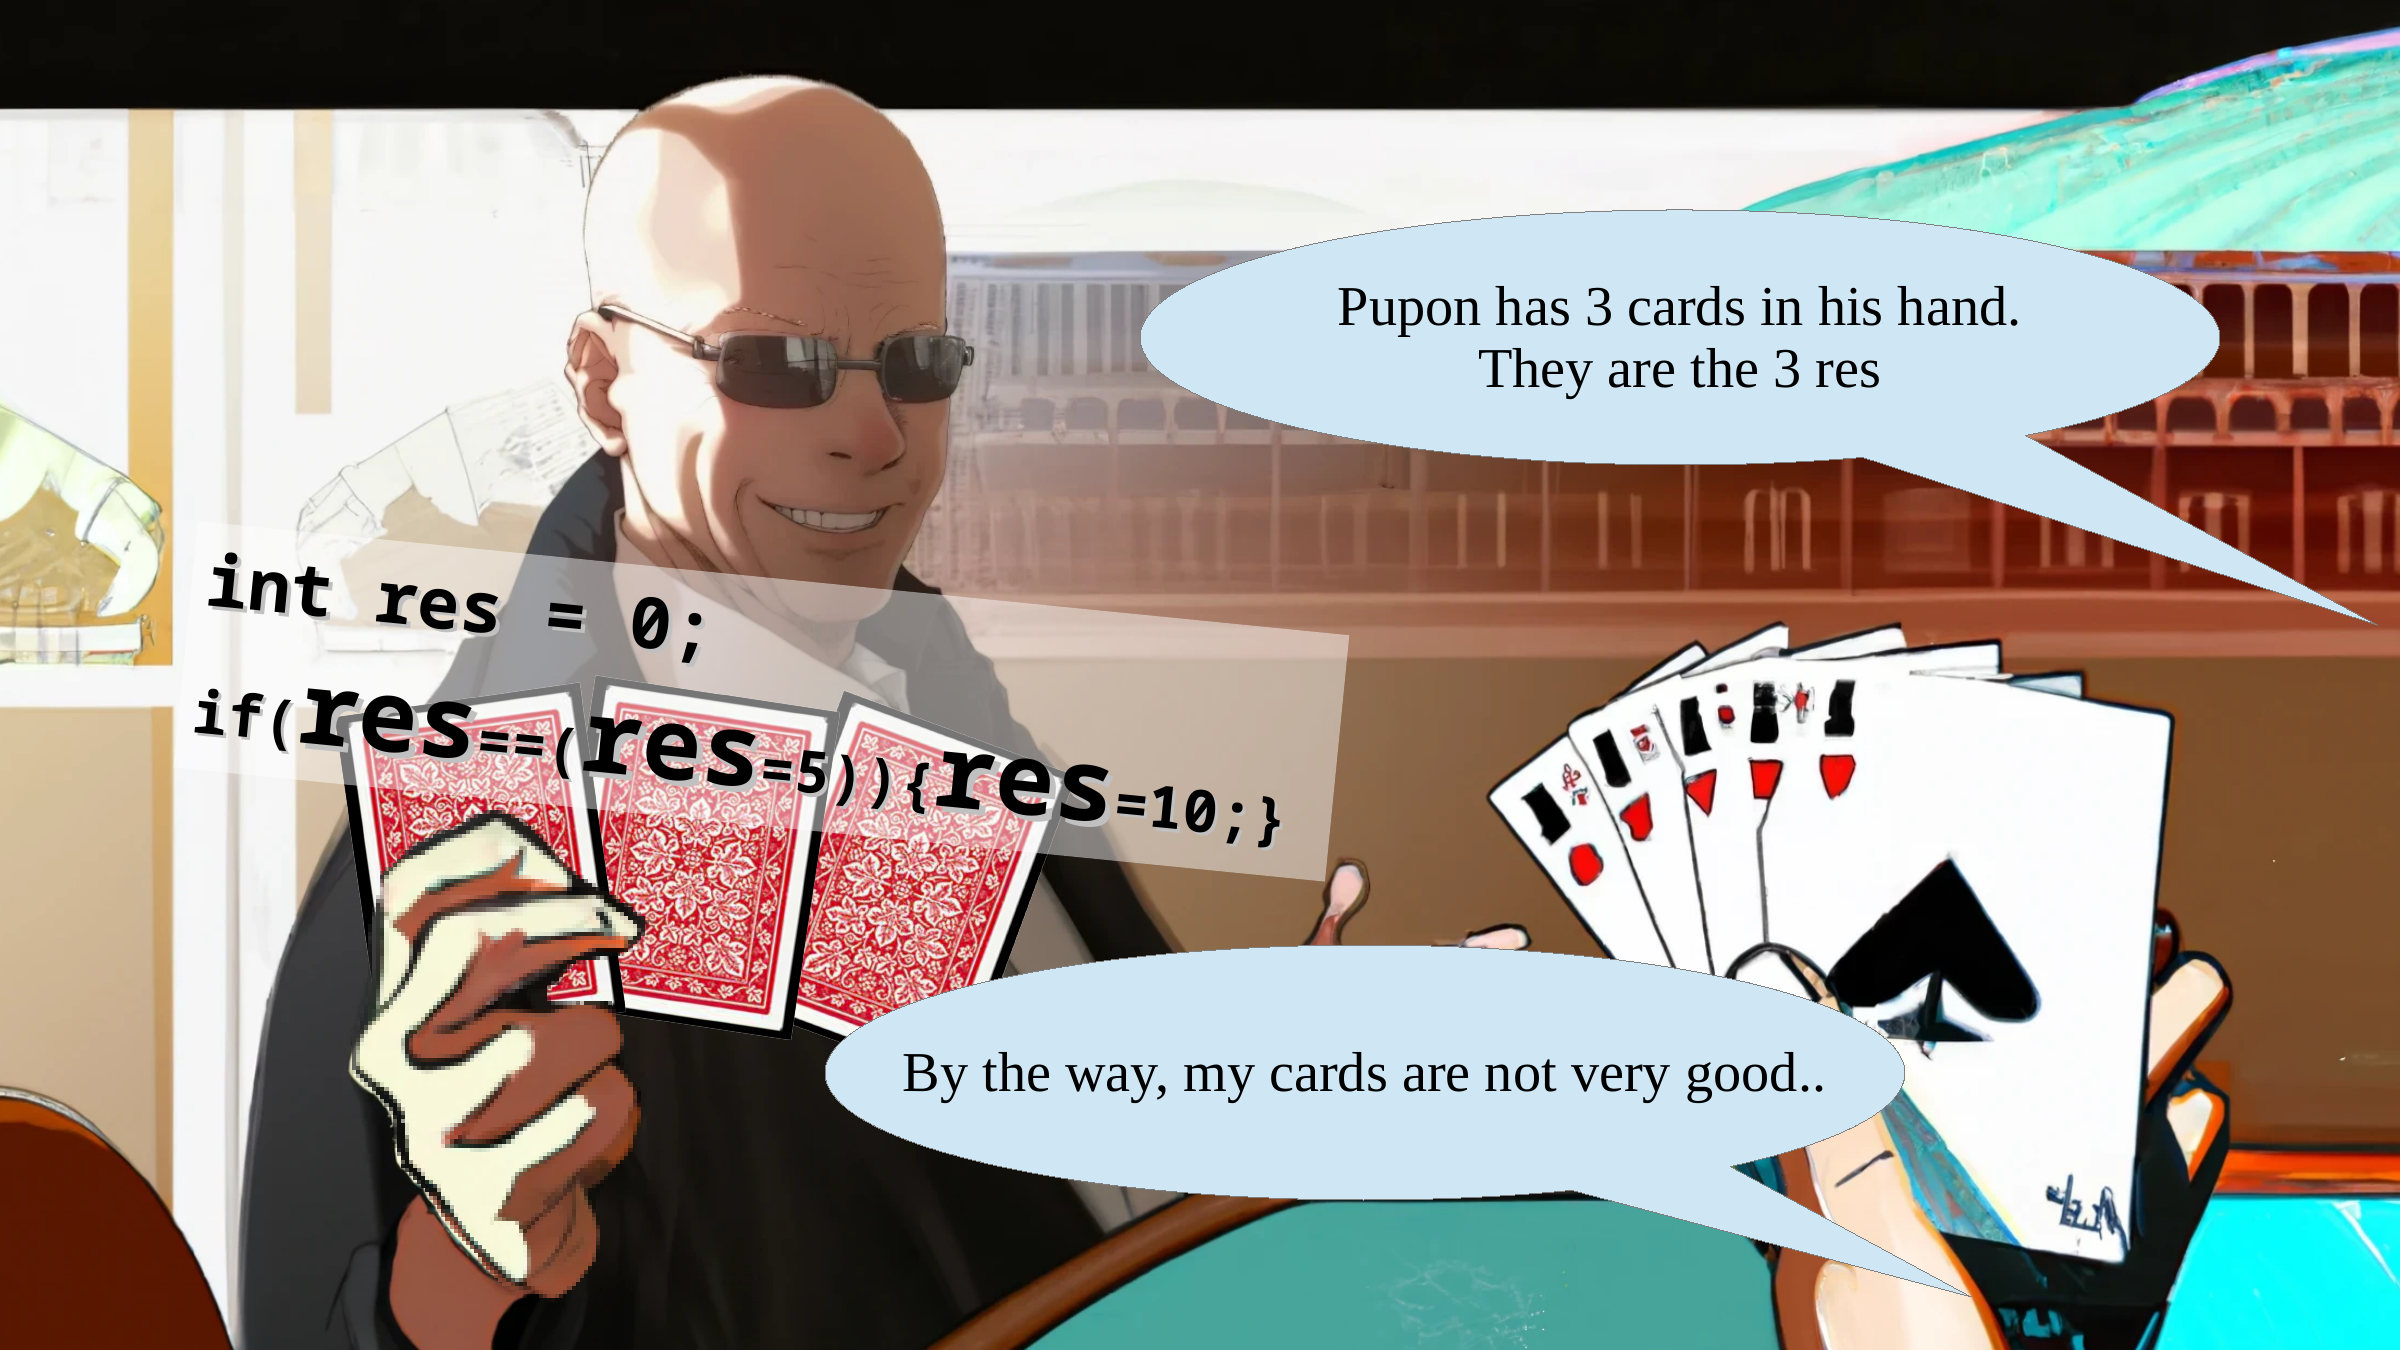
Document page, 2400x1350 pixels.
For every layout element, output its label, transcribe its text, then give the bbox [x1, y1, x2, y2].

text_box Pupon has 3 cards in his hand. They are the 3 res [1140, 209, 2378, 626]
text_box int res = 0; if(res==(res=5)){res=10;} [175, 521, 1350, 860]
picture [0, 0, 2400, 1350]
text_box By the way, my cards are not very good.. [825, 945, 1972, 1297]
